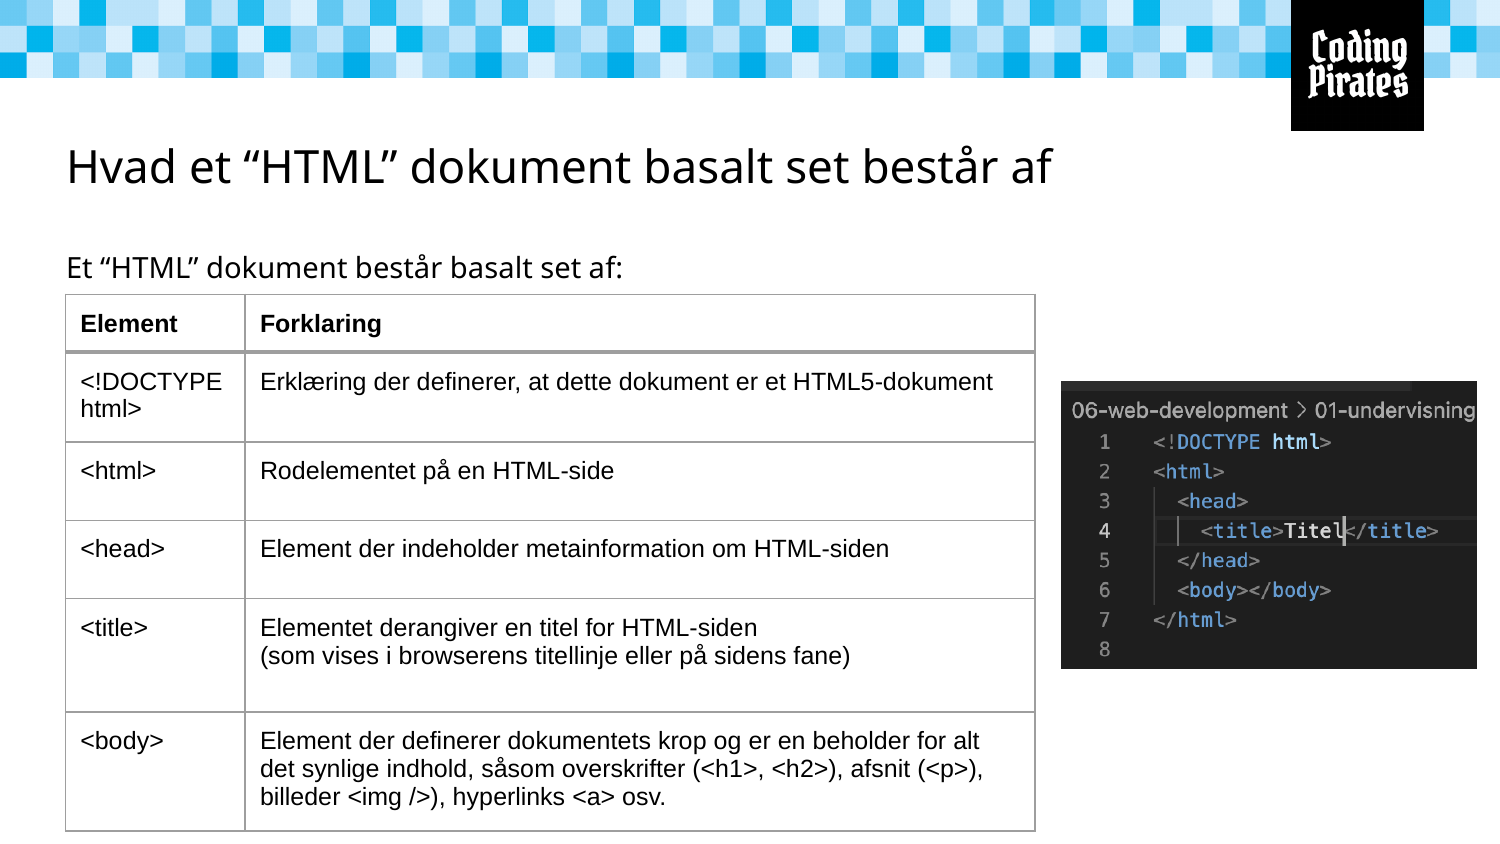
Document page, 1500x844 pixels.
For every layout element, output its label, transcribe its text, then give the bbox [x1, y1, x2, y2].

table_cell <html> [66, 443, 244, 520]
table_cell Rodelementet på en HTML-side [246, 443, 1034, 520]
picture [1291, 0, 1424, 123]
table_cell <head> [66, 521, 244, 598]
table_cell <title> [66, 599, 244, 711]
title Hvad et “HTML” dokument basalt set består af [51, 123, 1477, 217]
table_cell Elementet derangiver en titel for HTML-siden (som vises i browserens titellinje eller på sidens fane) [246, 599, 1034, 711]
table_header Forklaring [246, 295, 1034, 350]
table_cell <!DOCTYPE html> [66, 354, 244, 441]
list Et “HTML” dokument består basalt set af: [51, 216, 750, 290]
table_cell <body> [66, 713, 244, 830]
table_cell Erklæring der definerer, at dette dokument er et HTML5-dokument [246, 354, 1034, 441]
table_cell Element der definerer dokumentets krop og er en beholder for alt det synlige indhold, såsom overskrifter (<h1>, <h2>), afsnit (<p>), billeder <img />), hyperlinks <a> osv. [246, 713, 1034, 830]
table_header Element [66, 295, 244, 350]
table_cell Element der indeholder metainformation om HTML-siden [246, 521, 1034, 598]
picture [0, 0, 1056, 78]
picture [1061, 381, 1477, 669]
